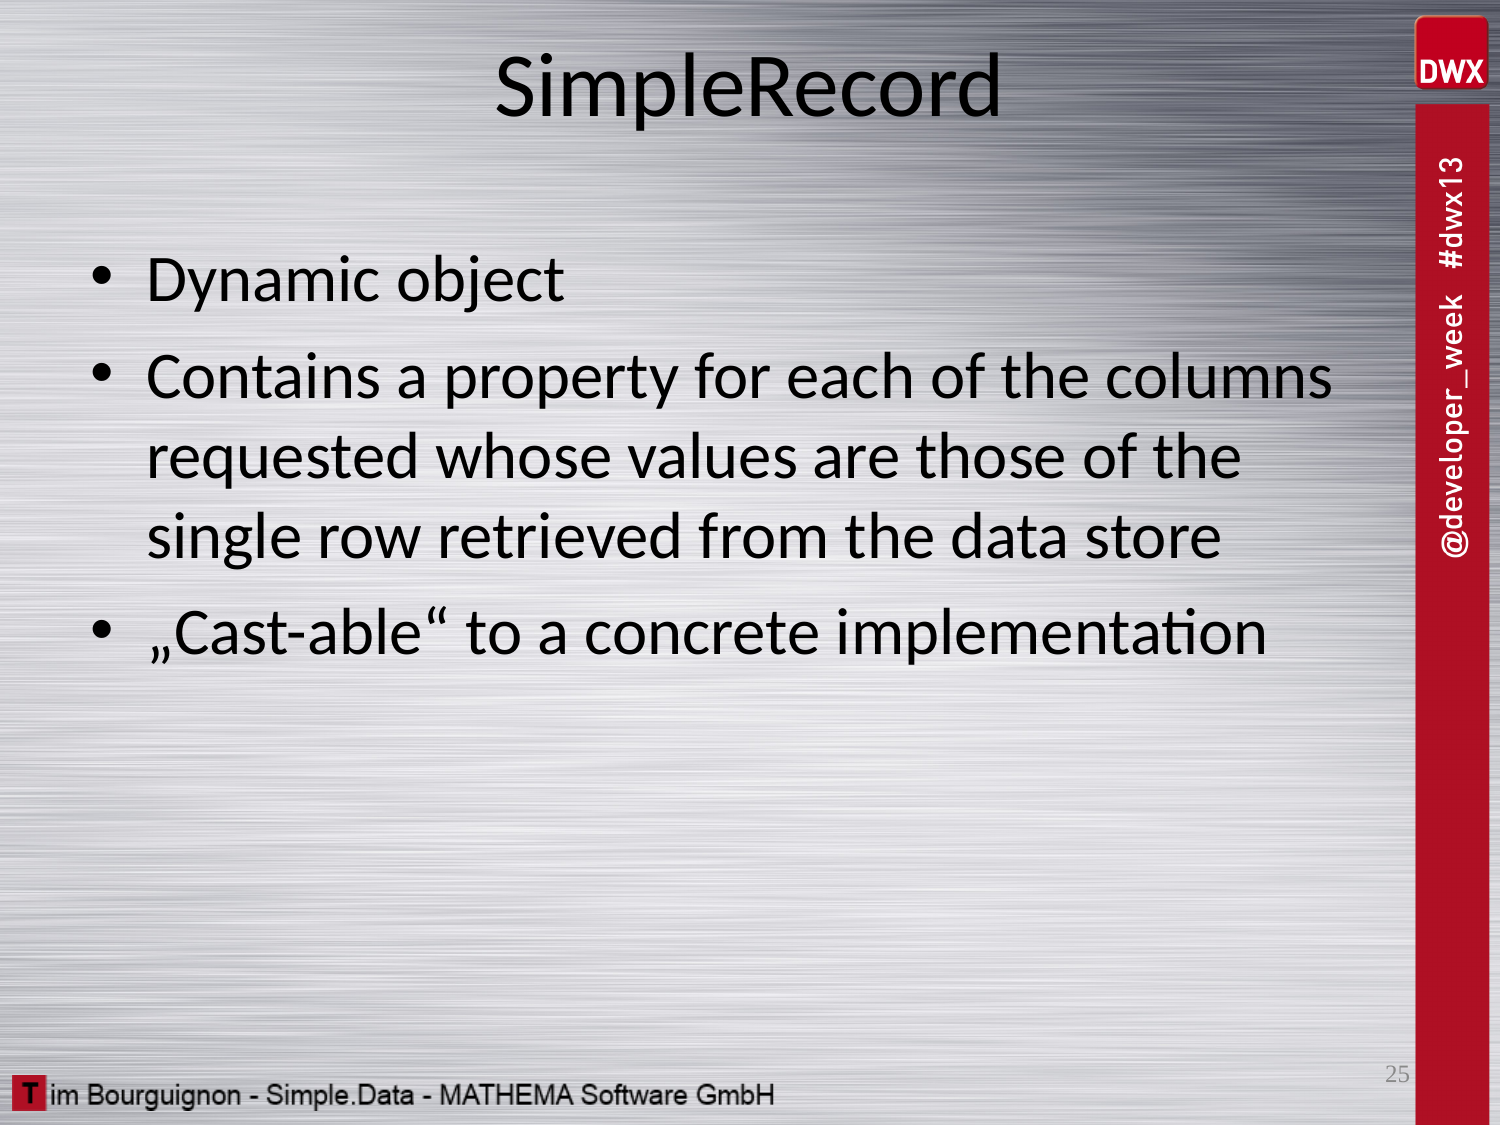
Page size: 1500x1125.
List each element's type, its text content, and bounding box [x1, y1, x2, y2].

title SimpleRecord [75, 0, 1426, 174]
list Dynamic object Contains a property for each of the columns requested whose values are those of the single row retrieved from the data store „Cast-able“ to a concrete implementation [75, 227, 1426, 970]
picture [0, 0, 1500, 1125]
